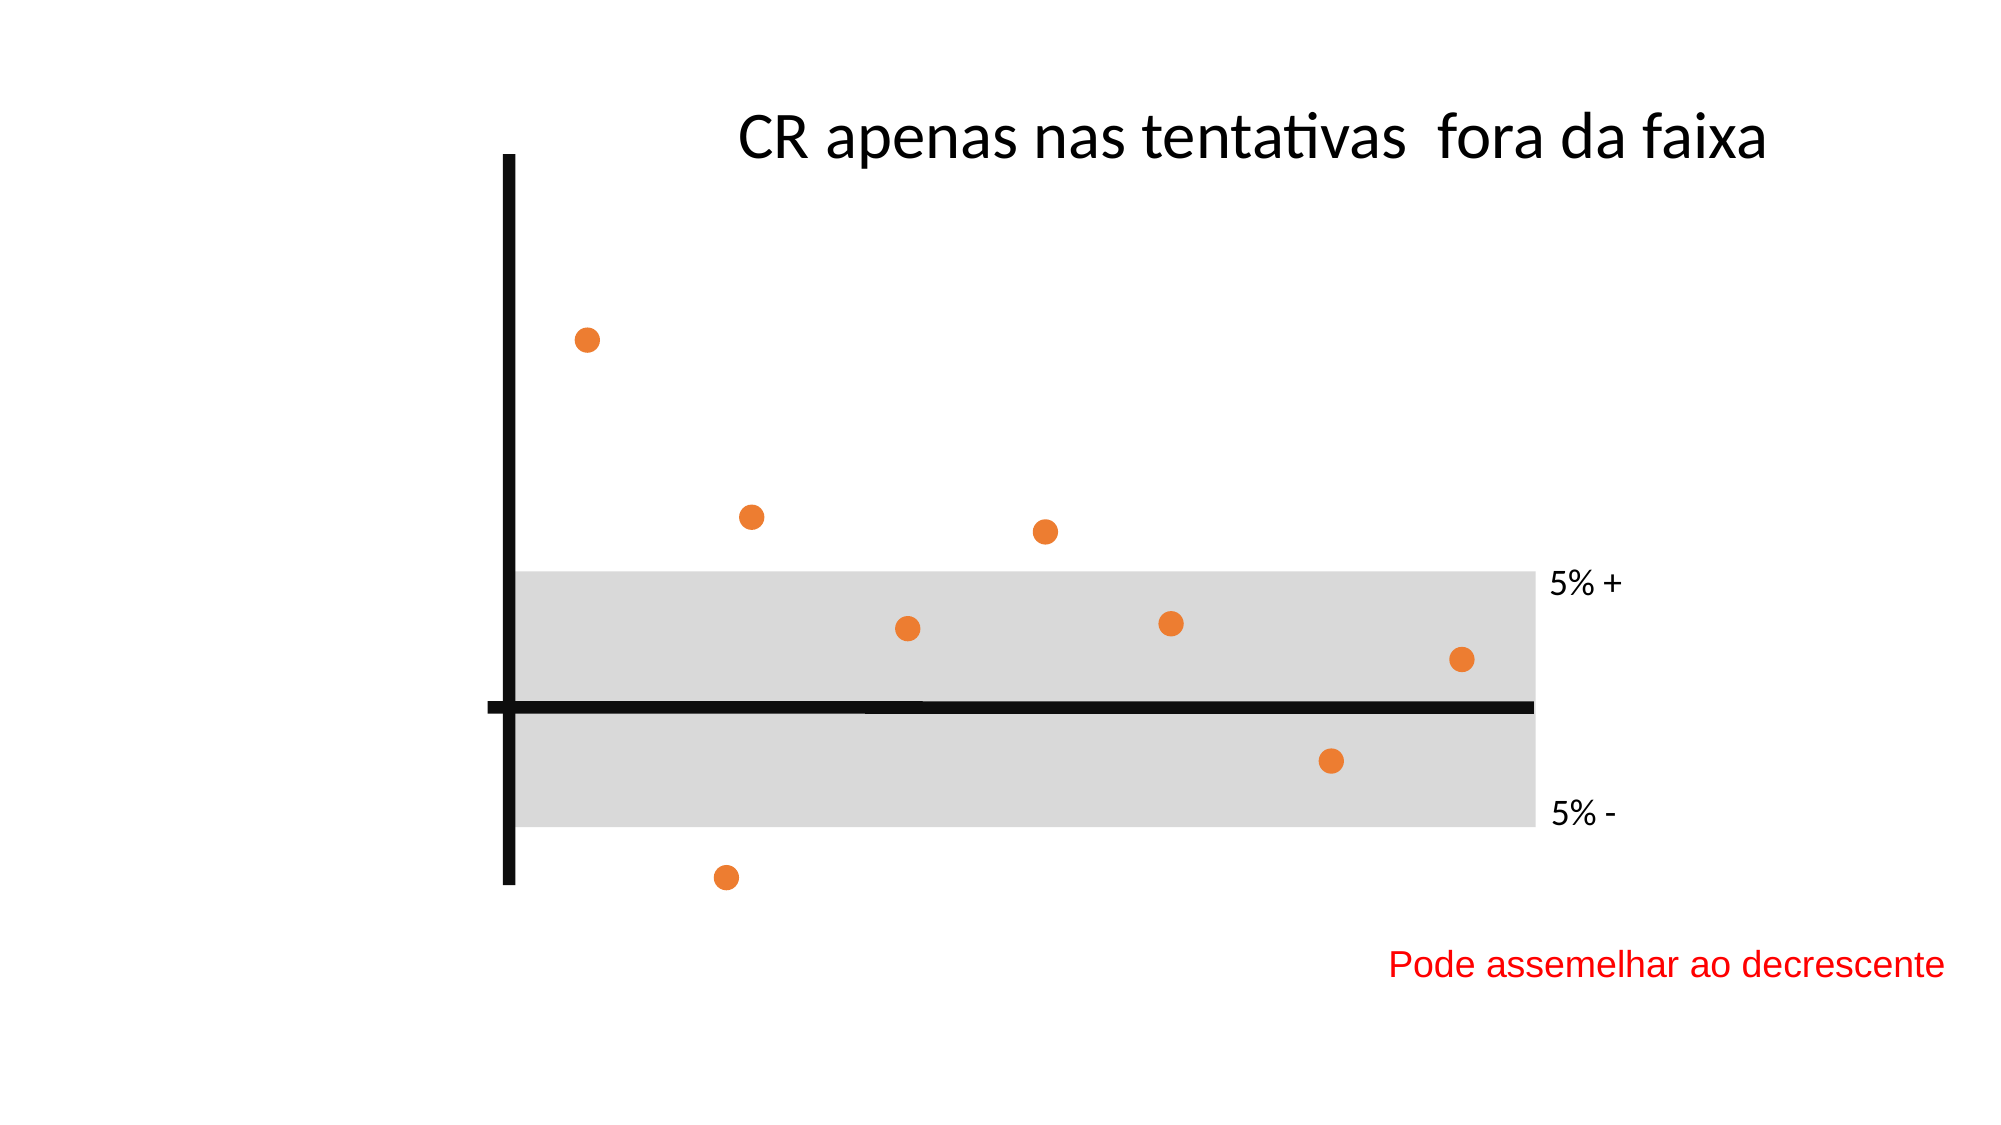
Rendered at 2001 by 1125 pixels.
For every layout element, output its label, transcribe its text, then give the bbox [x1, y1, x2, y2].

text_box 5% + [1534, 550, 1638, 611]
text_box [739, 504, 765, 530]
text_box [516, 571, 1536, 828]
text_box Pode assemelhar ao decrescente [1373, 932, 1972, 993]
text_box [574, 327, 601, 353]
text_box [1032, 519, 1059, 545]
text_box CR apenas nas tentativas fora da faixa [723, 84, 1785, 179]
text_box 5% - [1536, 780, 1632, 841]
text_box [713, 864, 740, 891]
